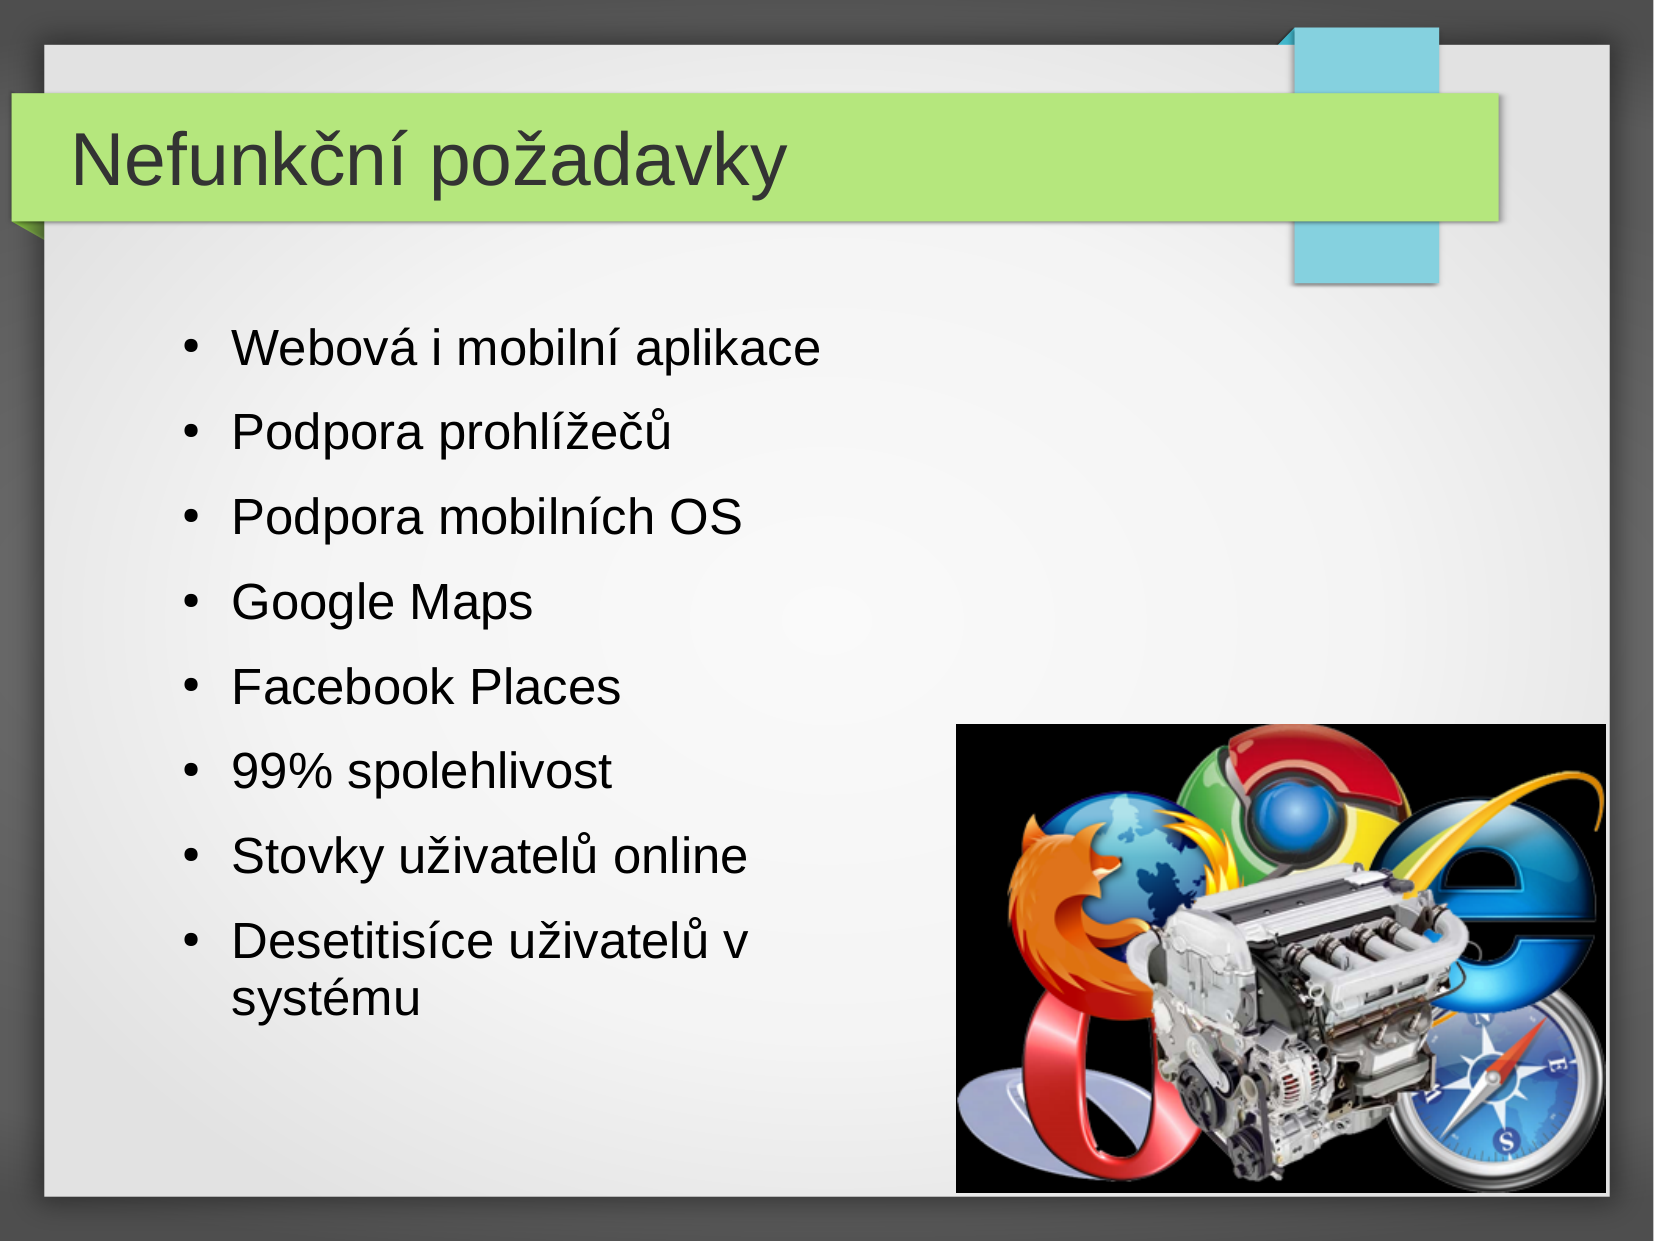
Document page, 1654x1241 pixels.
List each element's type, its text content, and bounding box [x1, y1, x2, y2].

list Webová i mobilní aplikace Podpora prohlížečů Podpora mobilních OS Google Maps Facebook Places 99% spolehlivost Stovky uživatelů online Desetitisíce uživatelů v systému [165, 318, 865, 1039]
title Nefunkční požadavky [70, 106, 1229, 213]
picture [0, 0, 1654, 1241]
